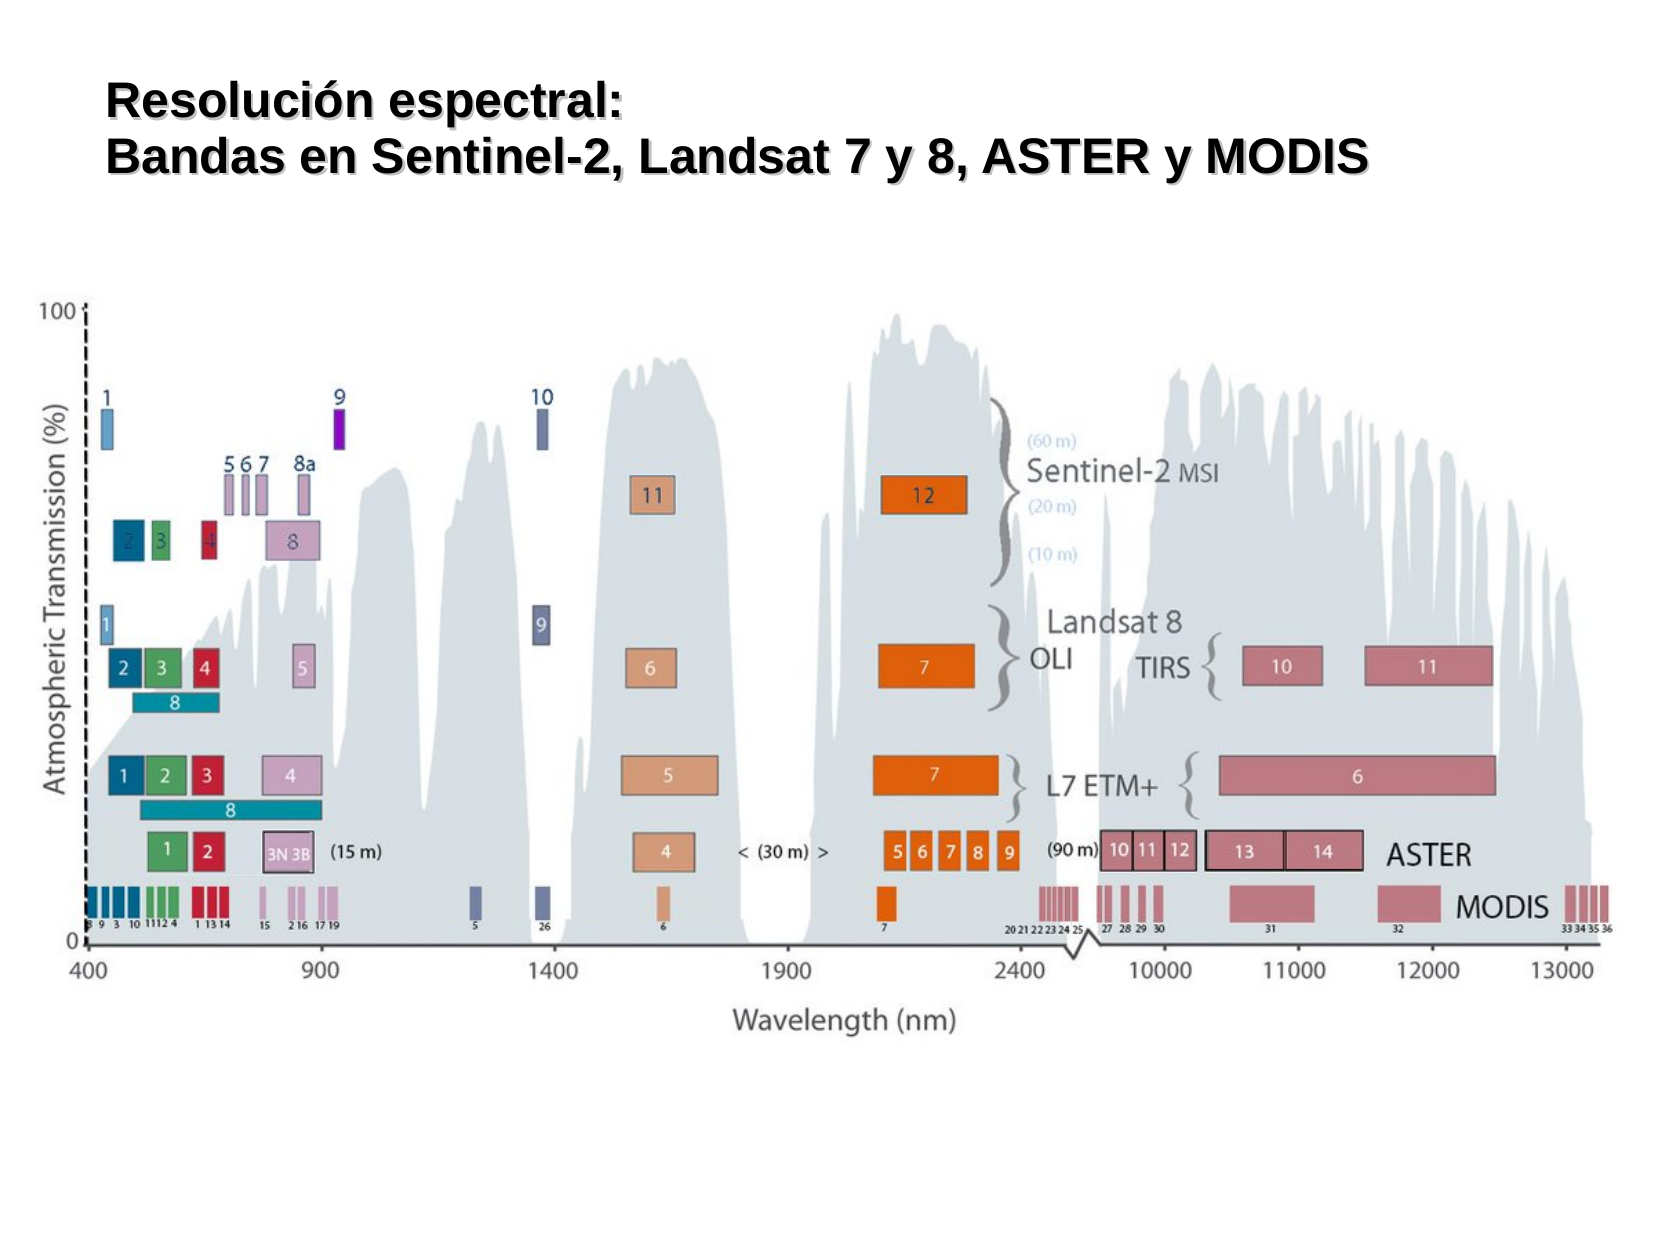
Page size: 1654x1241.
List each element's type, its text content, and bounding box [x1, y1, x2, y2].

picture [29, 289, 1624, 1046]
text_box Resolución espectral: Bandas en Sentinel-2, Landsat 7 y 8, ASTER y MODIS [90, 65, 1489, 192]
